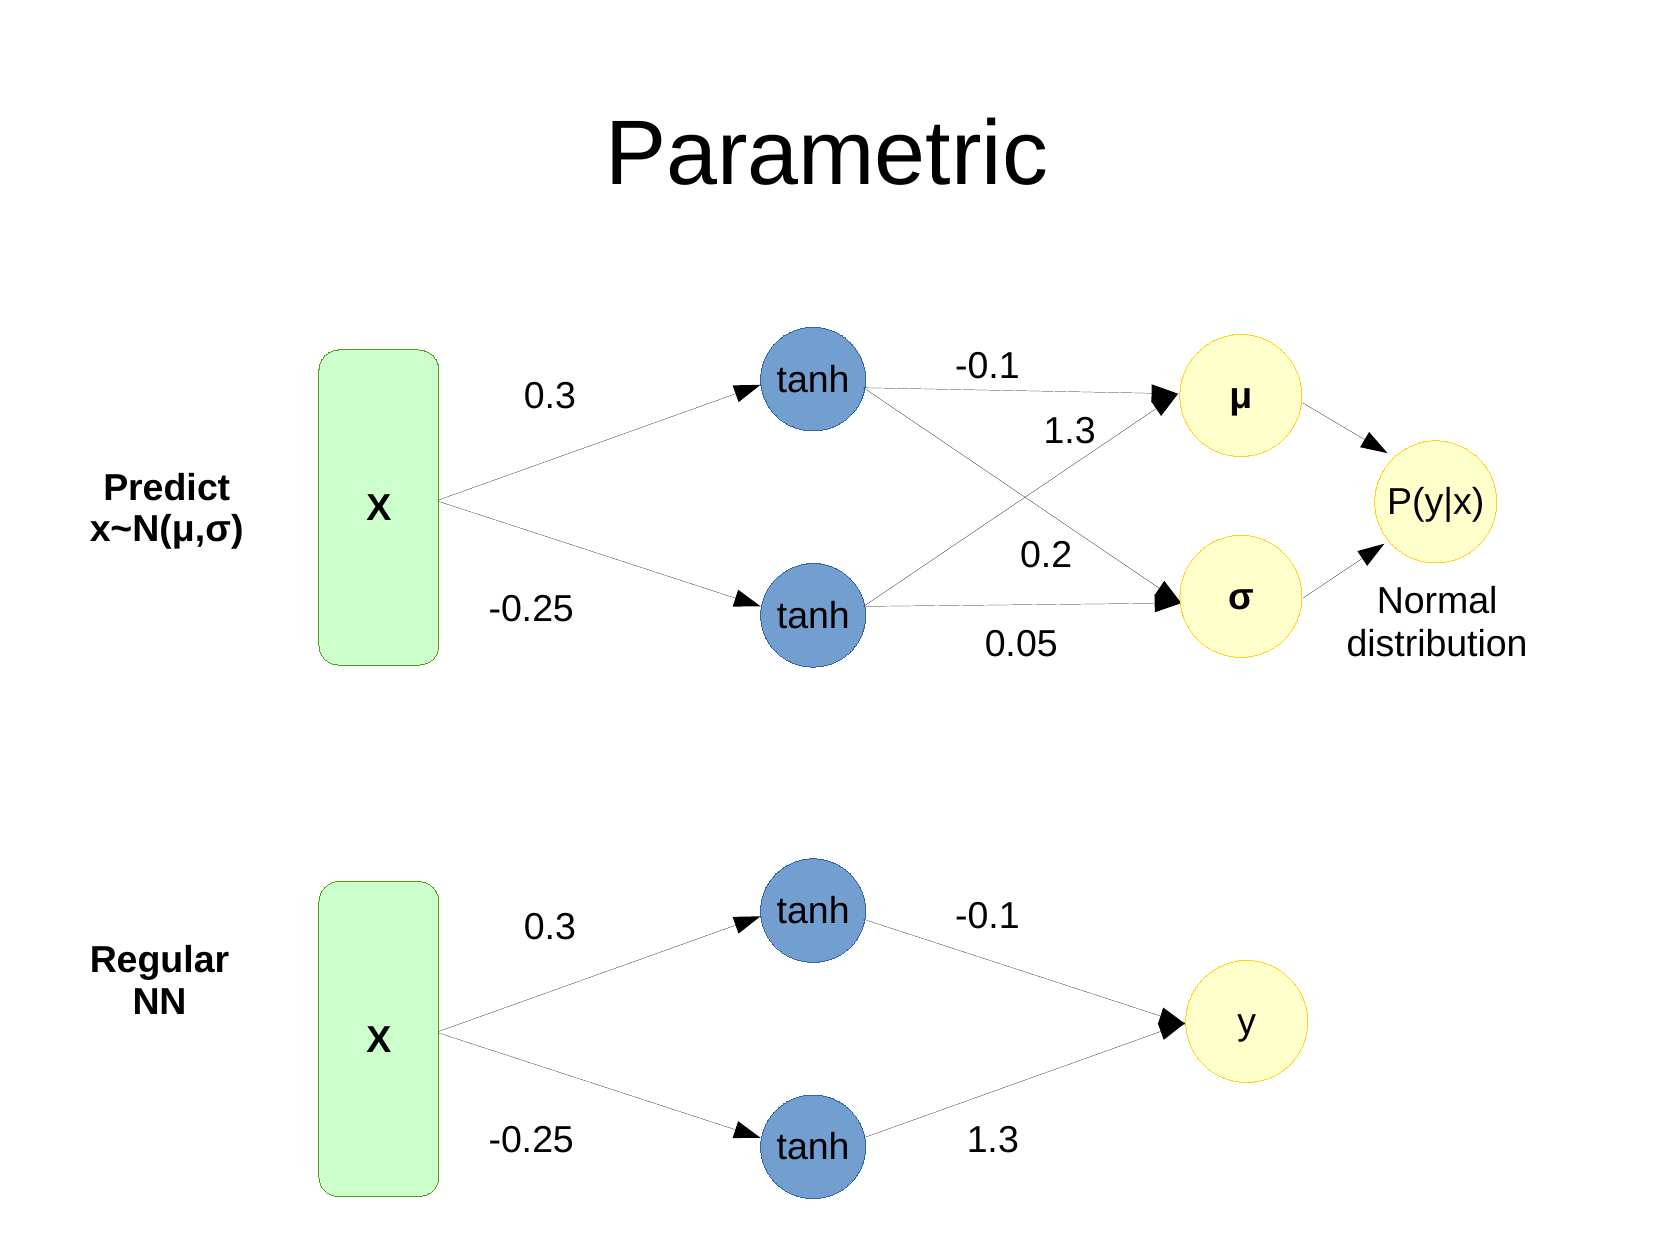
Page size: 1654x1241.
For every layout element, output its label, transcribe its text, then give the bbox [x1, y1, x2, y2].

text_box tanh [760, 1095, 866, 1199]
text_box -0.1 [940, 337, 1035, 390]
text_box 0.05 [970, 615, 1073, 672]
text_box -0.25 [473, 579, 589, 637]
text_box P(y|x) [1374, 440, 1497, 563]
text_box y [1185, 960, 1308, 1083]
text_box X [318, 881, 439, 1197]
text_box -0.1 [940, 886, 1035, 944]
text_box Predict x~N(μ,σ) [75, 458, 259, 558]
title Parametric [82, 49, 1571, 257]
text_box X [318, 349, 439, 666]
text_box tanh [760, 563, 866, 668]
text_box 1.3 [952, 1111, 1034, 1168]
text_box 0.3 [509, 898, 591, 956]
text_box σ [1179, 535, 1301, 658]
text_box tanh [760, 327, 866, 431]
text_box 1.3 [1029, 402, 1111, 460]
text_box -0.25 [473, 1111, 589, 1168]
text_box -0.1 [940, 390, 1035, 395]
text_box 0.2 [1005, 526, 1088, 584]
text_box tanh [760, 858, 866, 963]
text_box μ [1179, 334, 1302, 457]
text_box Regular NN [75, 930, 245, 1030]
text_box 0.2 [1070, 526, 1088, 539]
text_box 0.3 [509, 366, 591, 424]
text_box Normal distribution [1301, 572, 1573, 672]
